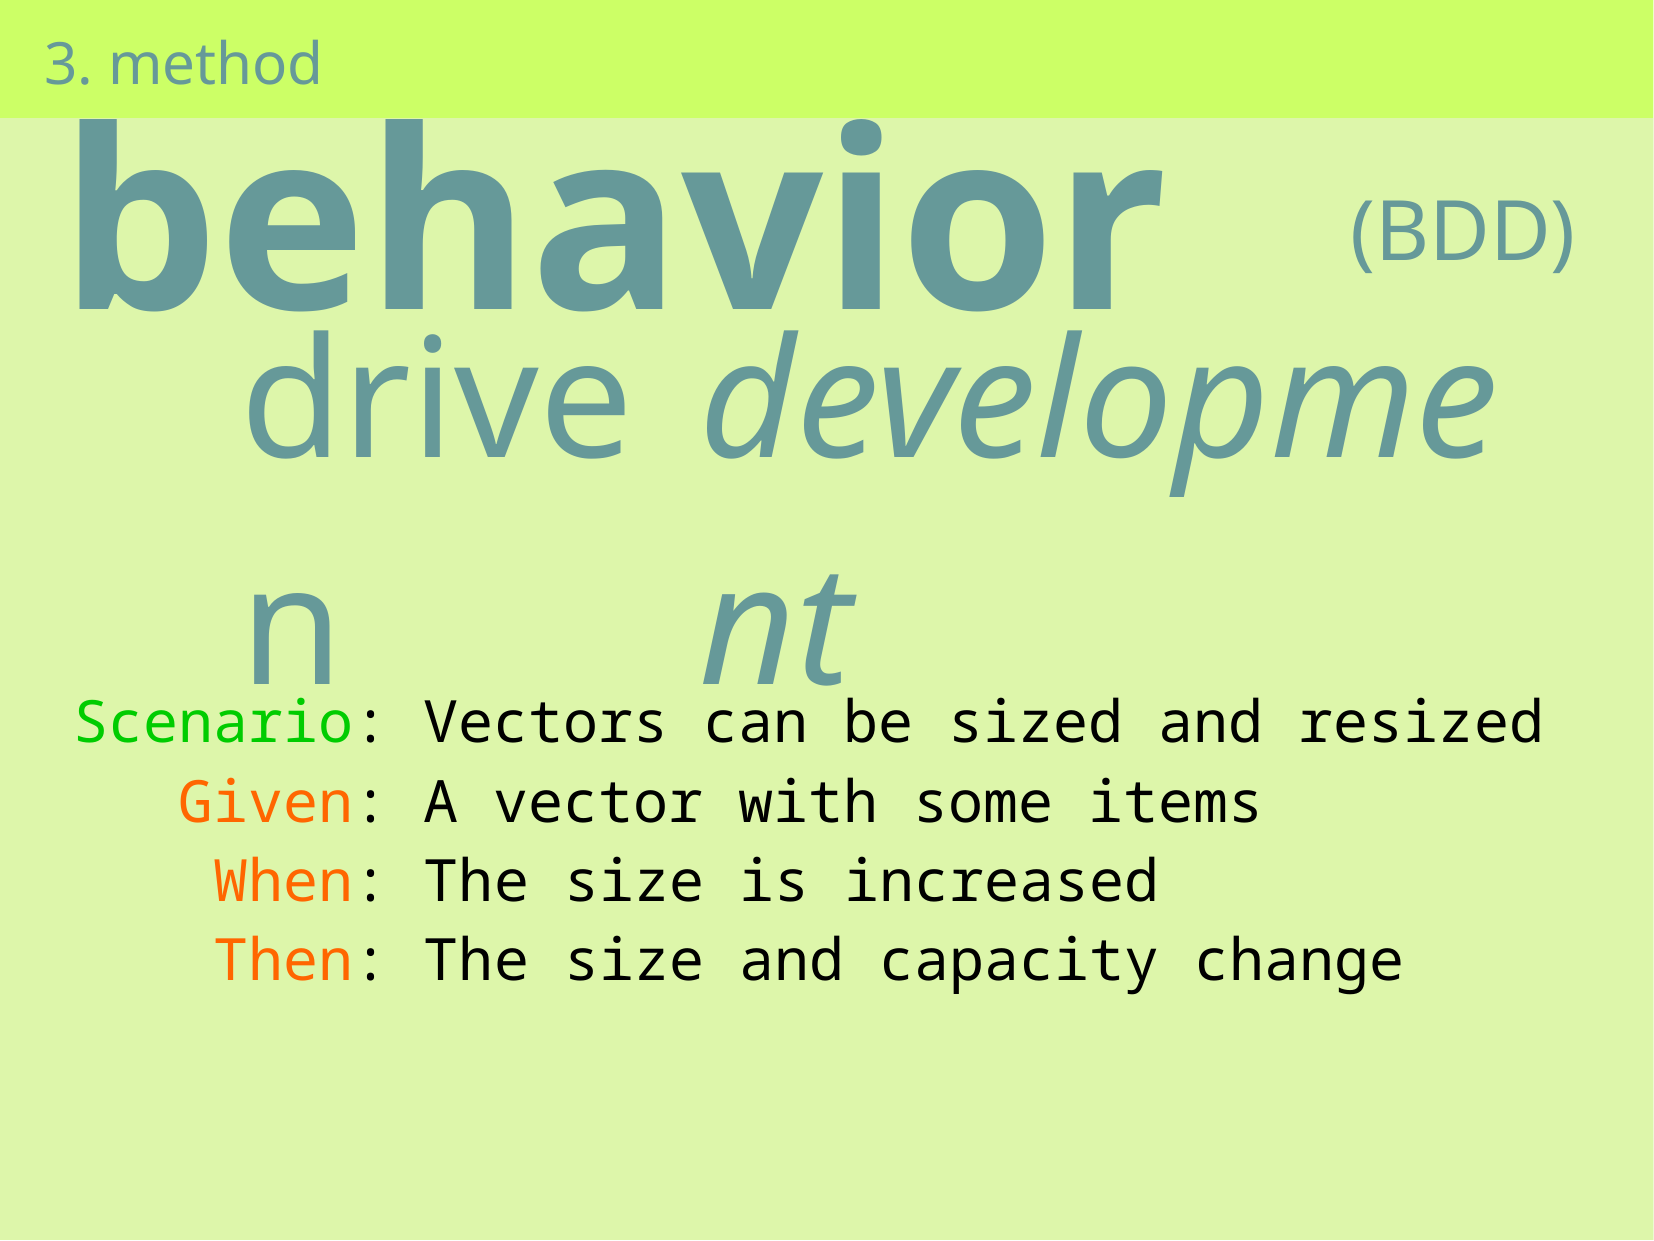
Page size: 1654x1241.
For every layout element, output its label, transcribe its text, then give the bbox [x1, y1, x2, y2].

text_box development [745, 271, 1607, 541]
text_box behavior [45, 35, 1019, 431]
text_box (BDD) [1335, 164, 1619, 307]
text_box driven [225, 271, 745, 541]
text_box Scenario: Vectors can be sized and resized Given: A vector with some items When: The size is increased Then: The size and capacity change [59, 673, 1559, 968]
text_box [0, 118, 1654, 1241]
text_box 3. method [29, 14, 309, 119]
